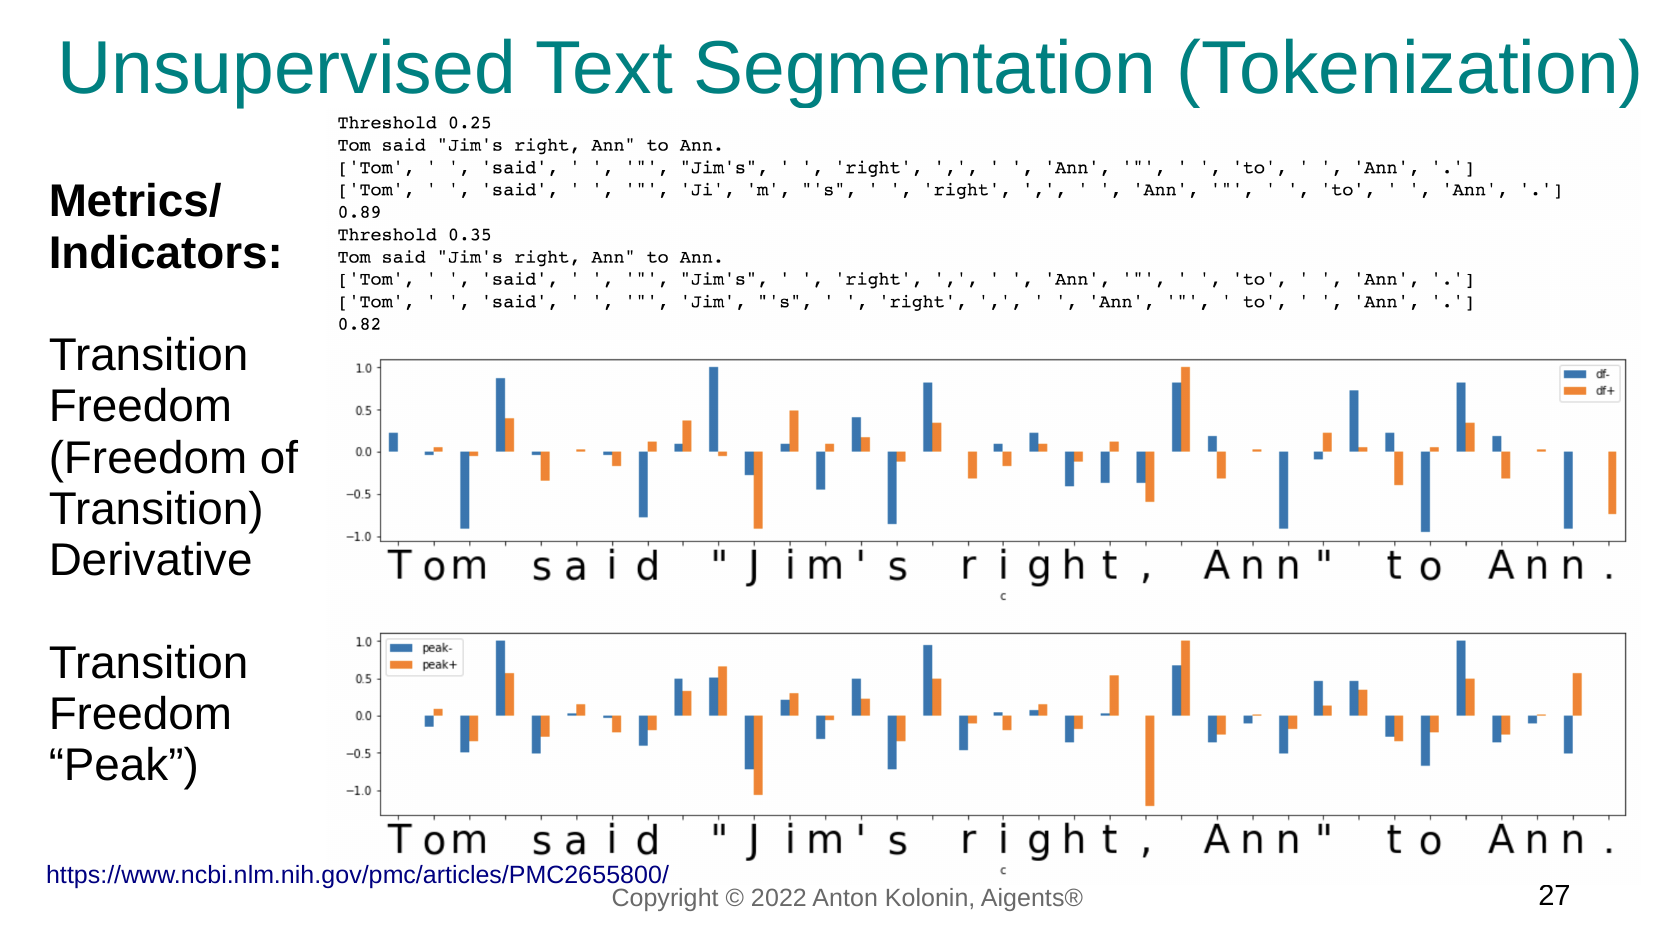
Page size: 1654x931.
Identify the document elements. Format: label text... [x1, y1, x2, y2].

text_box Metrics/ Indicators: Transition Freedom (Freedom of Transition) Derivative Transition Freedom “Peak”) [33, 167, 326, 853]
text_box https://www.ncbi.nlm.nih.gov/pmc/articles/PMC2655800/ [31, 853, 791, 901]
picture [326, 108, 1641, 885]
text_box Unsupervised Text Segmentation (Tokenization) [0, 0, 1653, 135]
